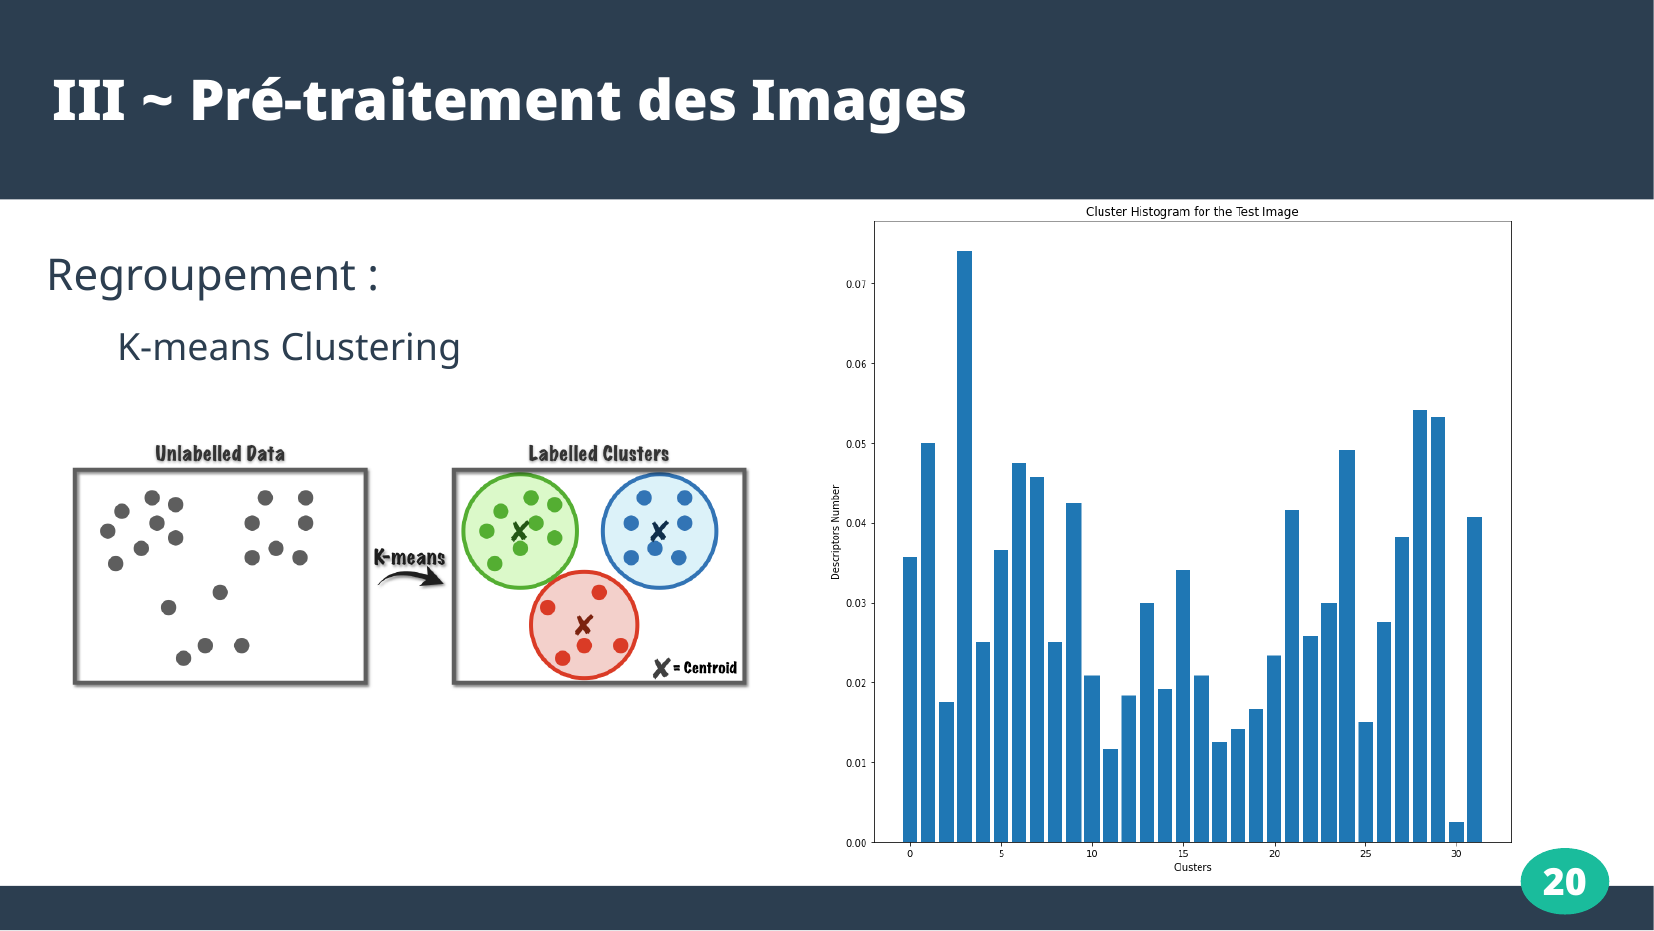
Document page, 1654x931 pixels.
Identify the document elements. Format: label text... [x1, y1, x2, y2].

list Regroupement : K-means Clustering [0, 243, 825, 864]
picture [60, 432, 751, 721]
title III ~ Pré-traitement des Images [0, 39, 1621, 158]
picture [825, 202, 1516, 873]
